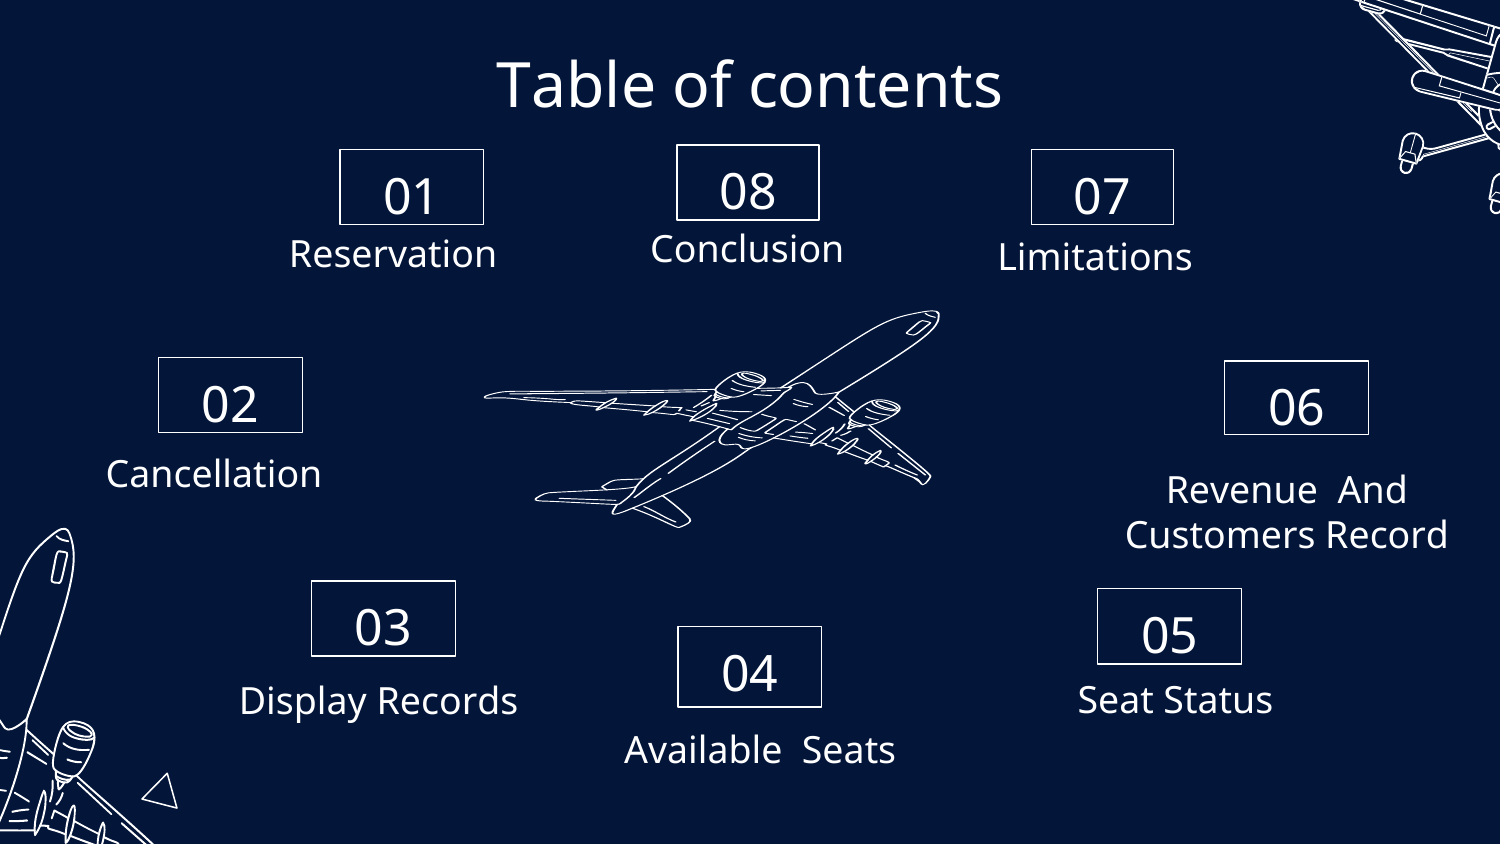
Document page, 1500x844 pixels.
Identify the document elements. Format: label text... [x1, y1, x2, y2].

text_box [483, 310, 940, 529]
title Display Records [175, 650, 592, 737]
title 04 [677, 626, 822, 708]
title Reservation [190, 203, 606, 290]
title 01 [340, 149, 484, 225]
text_box Conclusion [544, 198, 961, 286]
title Table of contents [117, 30, 1384, 152]
title Seat Status [967, 649, 1384, 737]
title 06 [1224, 360, 1369, 435]
text_box Limitations [982, 206, 1398, 293]
title Cancellation [6, 423, 422, 510]
title Revenue And Customers Record [1069, 451, 1500, 538]
title 05 [1097, 588, 1242, 664]
text_box 08 [677, 144, 820, 198]
text_box 07 [1031, 149, 1174, 206]
title Available Seats [552, 699, 968, 786]
title 02 [158, 357, 303, 433]
title 03 [311, 580, 456, 656]
